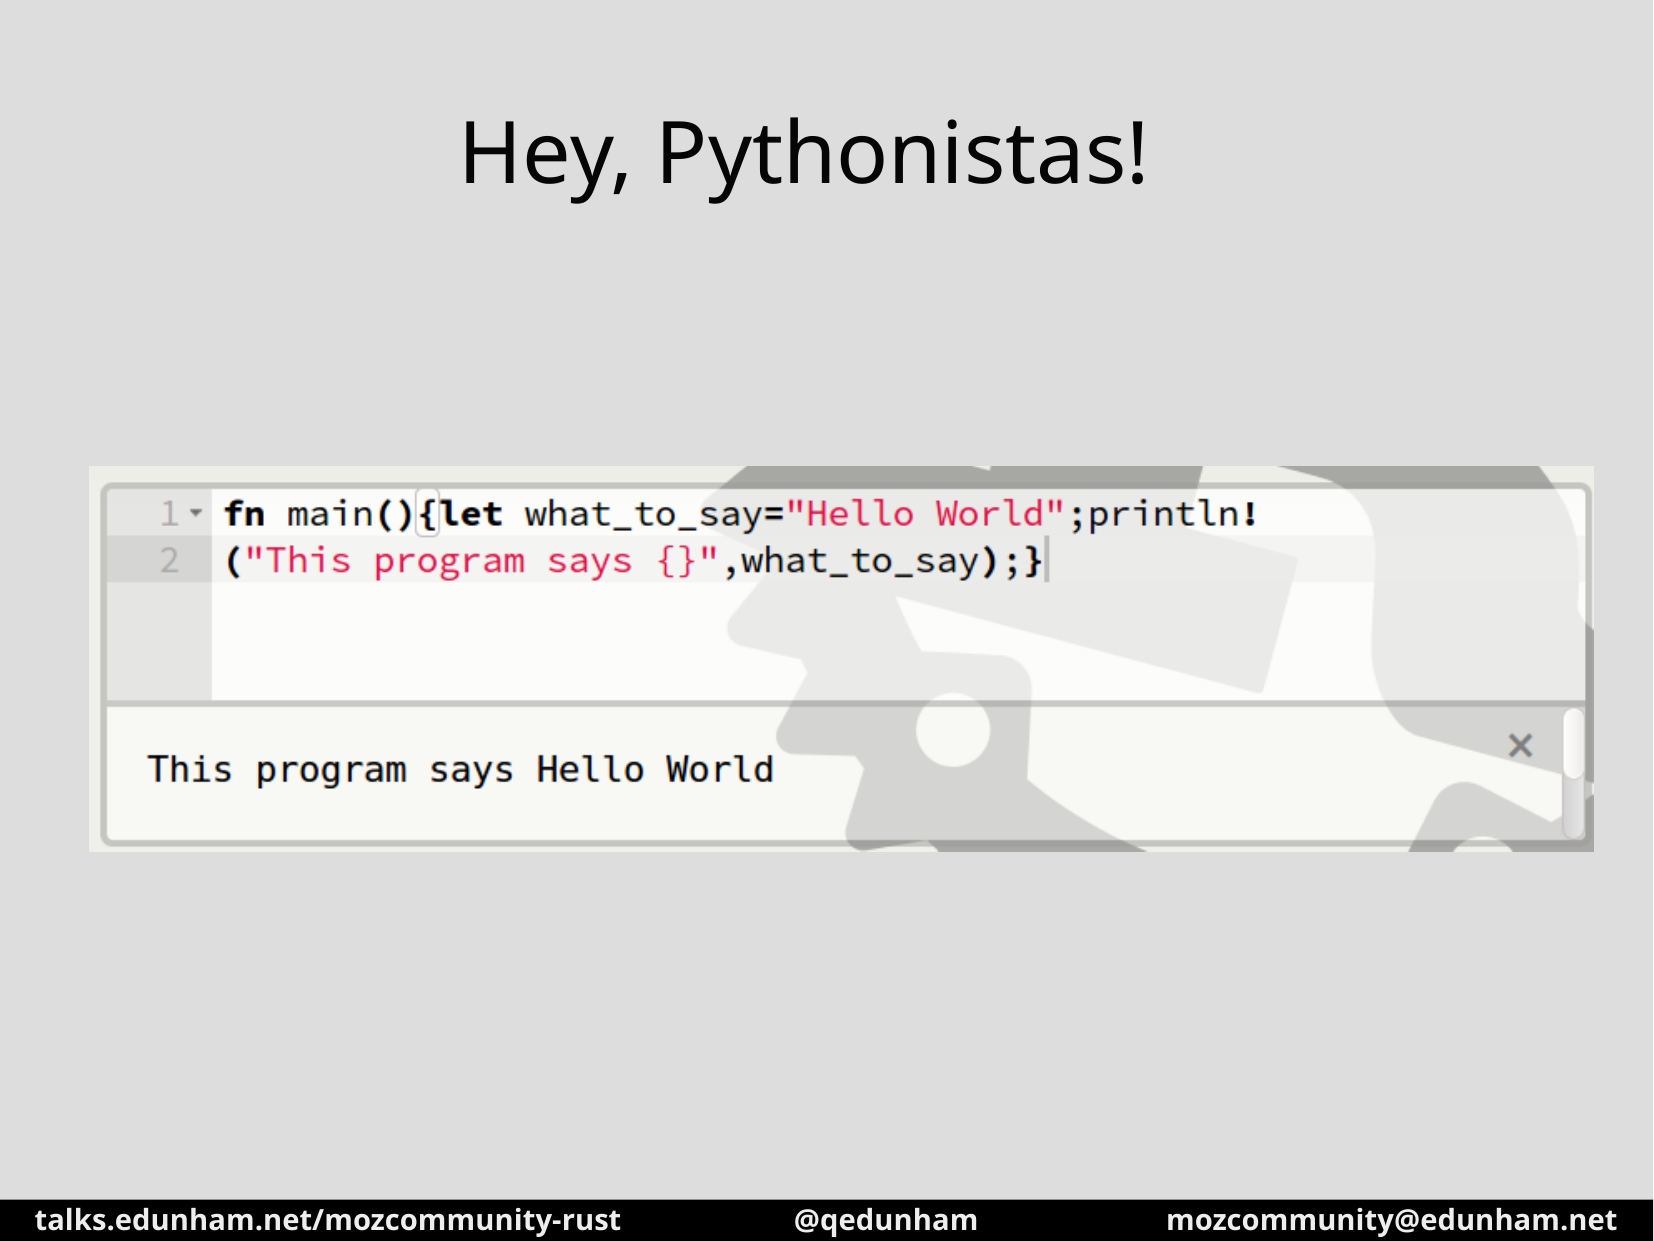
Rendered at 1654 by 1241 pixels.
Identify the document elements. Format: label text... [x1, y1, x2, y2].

picture [89, 318, 1594, 1000]
title Hey, Pythonistas! [15, 47, 1594, 253]
